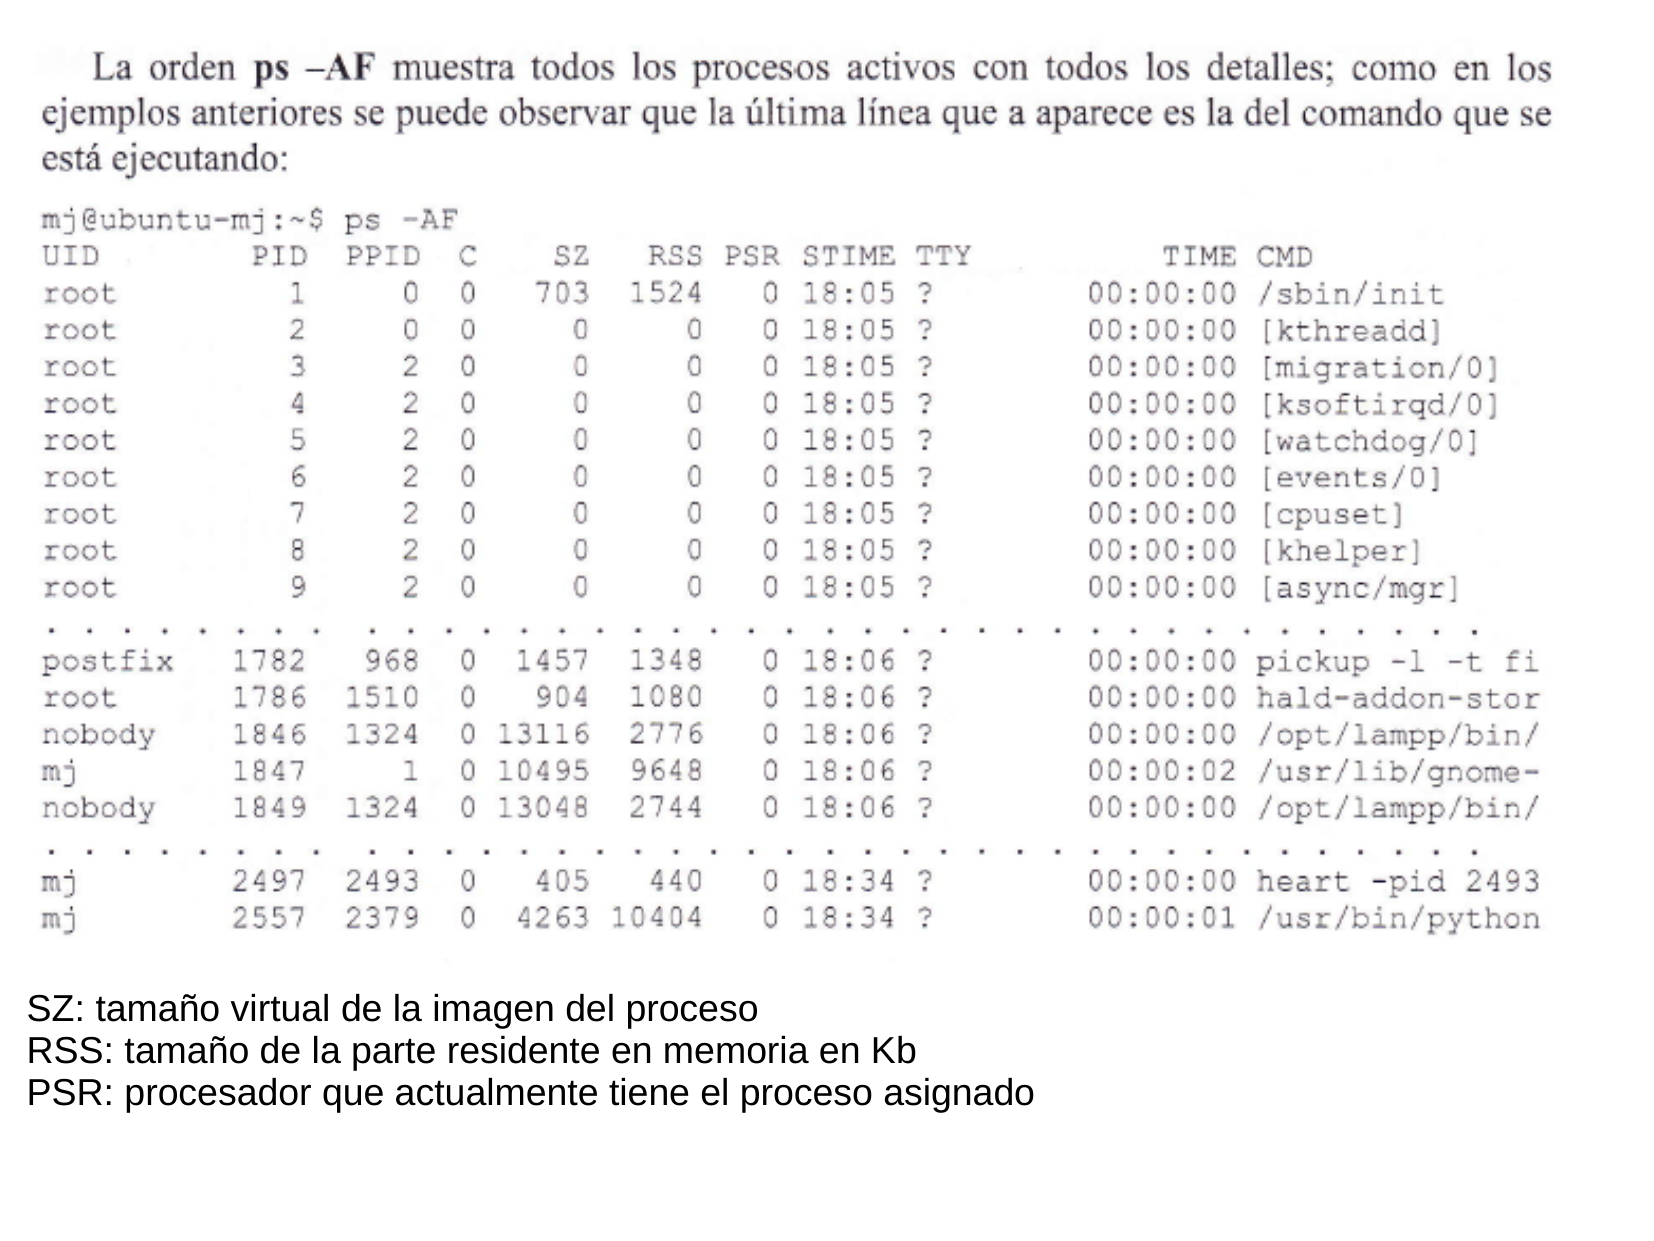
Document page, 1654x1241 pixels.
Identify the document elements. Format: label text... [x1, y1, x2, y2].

text_box SZ: tamaño virtual de la imagen del proceso RSS: tamaño de la parte residente en memoria en Kb PSR: procesador que actualmente tiene el proceso asignado [11, 980, 1619, 1164]
picture [35, 35, 1619, 980]
